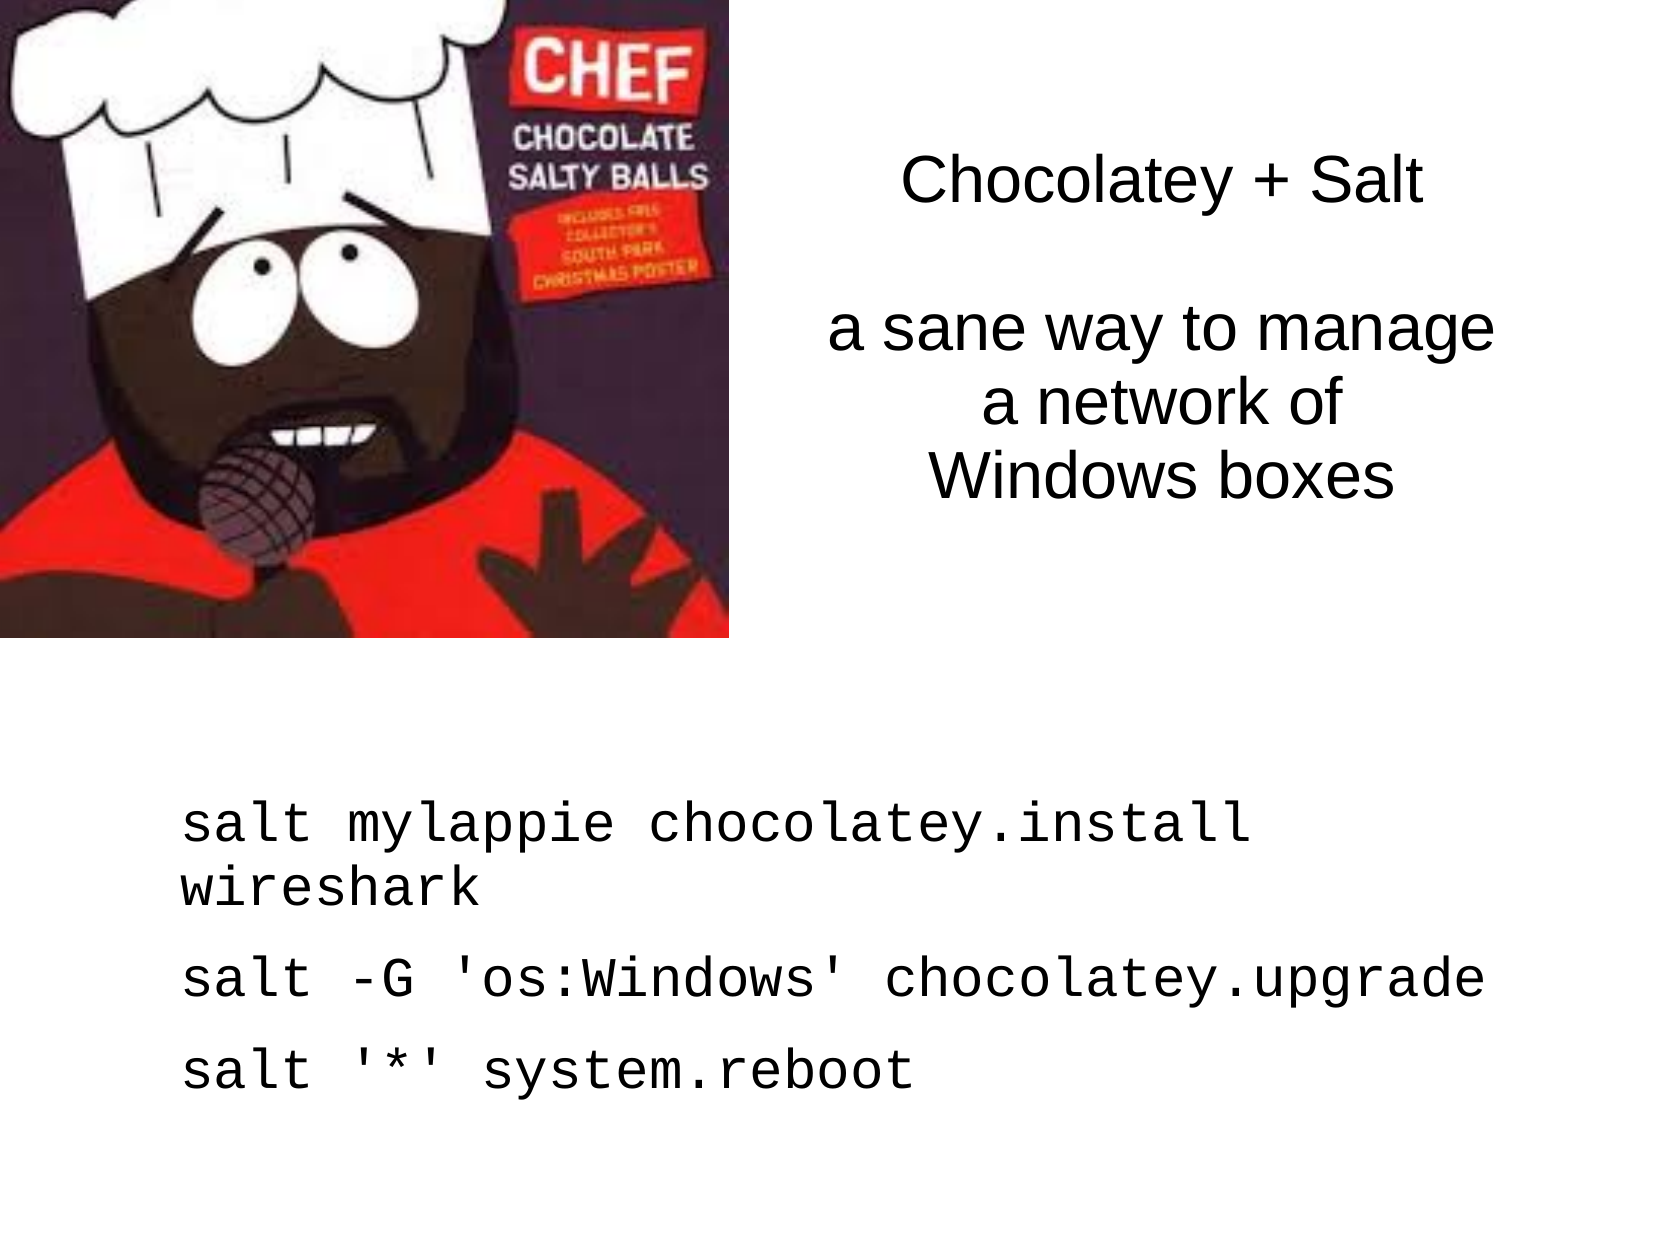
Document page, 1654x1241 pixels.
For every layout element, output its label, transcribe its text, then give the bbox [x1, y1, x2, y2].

text_box Chocolatey + Salt a sane way to manage a network of Windows boxes [765, 135, 1561, 631]
picture [0, 0, 729, 638]
list salt mylappie chocolatey.install wireshark salt -G 'os:Windows' chocolatey.upgrade salt '*' system.reboot [180, 795, 1501, 1126]
